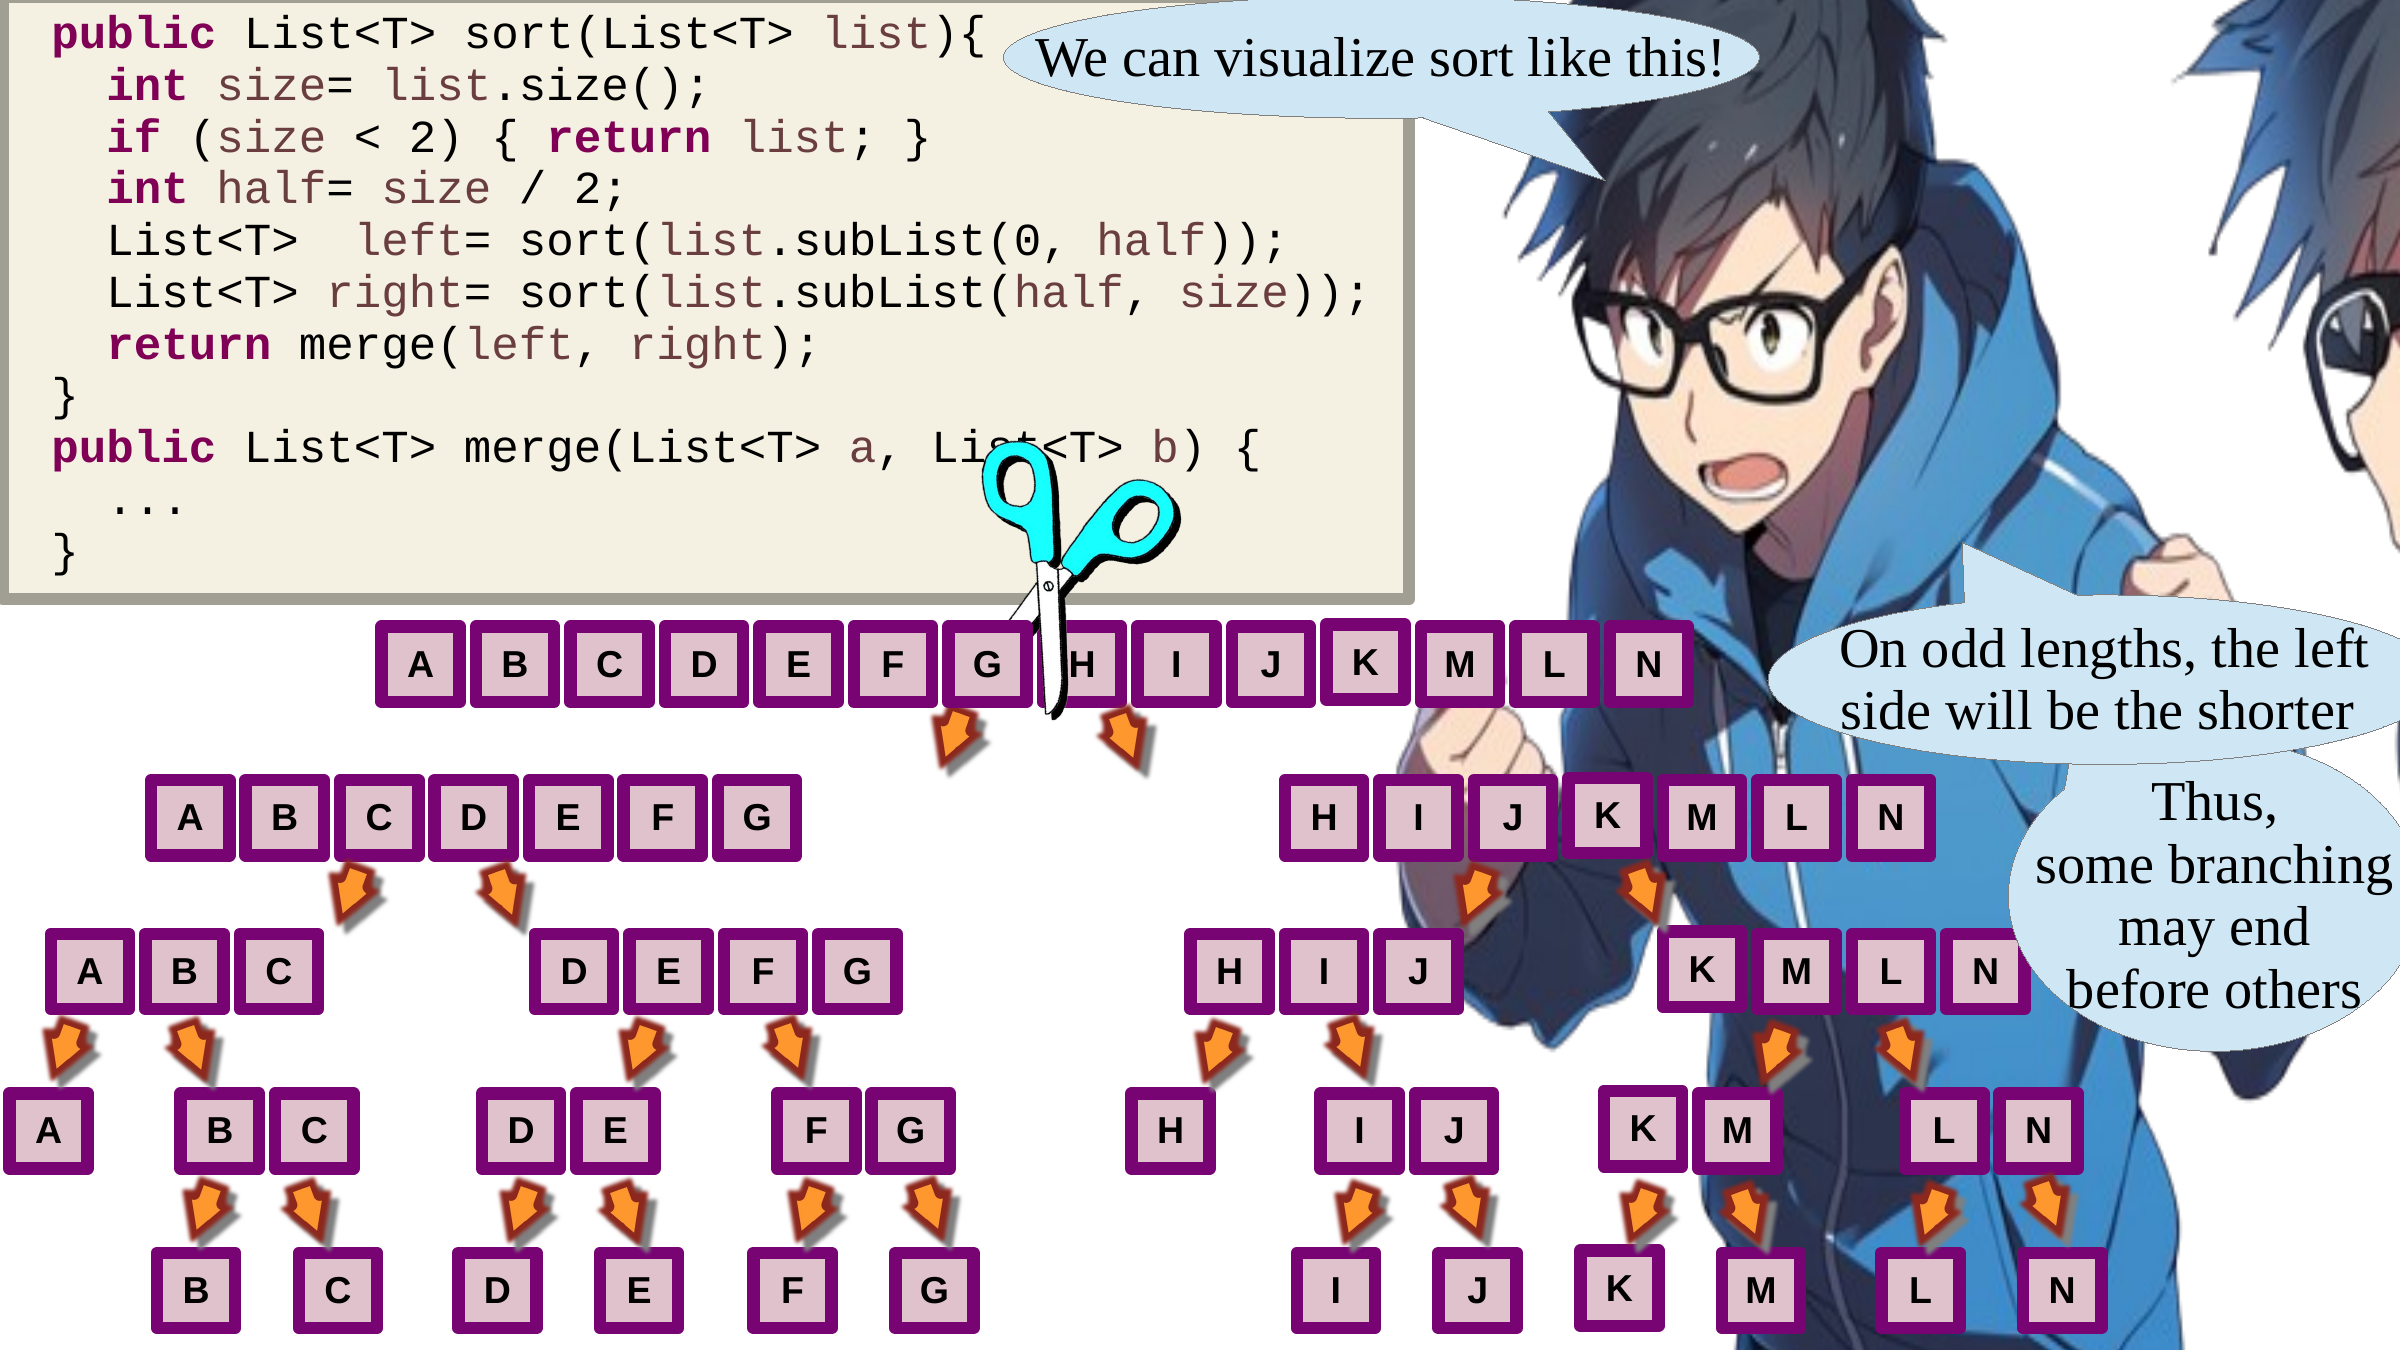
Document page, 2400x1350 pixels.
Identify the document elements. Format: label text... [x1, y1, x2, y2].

text_box N [1851, 780, 1931, 856]
text_box E [759, 626, 838, 702]
text_box G [895, 1252, 974, 1329]
text_box M [1698, 1093, 1777, 1169]
text_box H [1285, 780, 1364, 856]
text_box N [1999, 1093, 2078, 1169]
text_box [942, 713, 967, 752]
text_box E [576, 1093, 655, 1169]
text_box E [529, 780, 608, 856]
text_box F [853, 667, 933, 702]
text_box I [1296, 1252, 1375, 1329]
text_box [339, 871, 364, 910]
text_box [296, 1188, 321, 1227]
text_box N [2023, 1252, 2102, 1329]
text_box [1732, 1190, 1759, 1231]
text_box I [1285, 933, 1364, 1010]
text_box C [340, 780, 419, 856]
text_box [613, 1189, 638, 1228]
text_box D [458, 1252, 537, 1329]
text_box B [245, 780, 324, 856]
picture [1223, 0, 2400, 1350]
text_box H [1190, 933, 1269, 1010]
text_box [193, 1187, 218, 1226]
text_box B [157, 1252, 236, 1329]
text_box public List<T> sort(List<T> list){ int size= list.size(); if (size < 2) { return list; } int half= size / 2; List<T> left= sort(list.subList(0, half)); List<T> right= sort(list.subList(half, size)); return merge(left, right); } public List<T> merge(List<T> a, List<T> b) { ... } [2, 0, 1410, 599]
text_box [799, 1188, 824, 1227]
text_box H [1131, 1093, 1210, 1169]
text_box C [570, 626, 649, 702]
text_box [1337, 1023, 1365, 1064]
text_box M [1757, 933, 1836, 1010]
text_box [53, 1026, 78, 1065]
text_box E [600, 1252, 679, 1329]
text_box [1464, 871, 1490, 912]
text_box K [1603, 1091, 1683, 1167]
text_box [1344, 1189, 1371, 1230]
text_box G [818, 933, 897, 1010]
text_box E [629, 933, 708, 1010]
text_box On odd lengths, the left side will be the shorter [1767, 542, 2400, 765]
text_box L [1881, 1252, 1960, 1329]
text_box G [871, 1093, 950, 1169]
text_box J [1438, 1252, 1517, 1329]
text_box F [724, 933, 803, 1010]
text_box F [777, 1093, 856, 1169]
text_box We can visualize sort like this! [1003, 0, 1760, 181]
text_box [1454, 1184, 1481, 1225]
text_box C [275, 1093, 354, 1169]
text_box A [9, 1093, 88, 1169]
text_box I [1320, 1093, 1399, 1169]
text_box [1920, 1190, 1947, 1231]
text_box [1887, 1027, 1915, 1068]
text_box [490, 872, 515, 910]
text_box L [1905, 1093, 1984, 1169]
picture [846, 406, 1267, 770]
text_box D [434, 780, 513, 856]
text_box K [1326, 624, 1405, 700]
picture [2293, 721, 2400, 825]
text_box B [475, 626, 555, 702]
text_box A [151, 780, 230, 856]
text_box J [1379, 933, 1458, 1010]
text_box Thus, some branching may end before others [2008, 751, 2400, 1052]
text_box [916, 1186, 942, 1225]
text_box I [1379, 780, 1458, 856]
text_box B [145, 933, 224, 1010]
text_box D [481, 1093, 561, 1169]
text_box [510, 1188, 535, 1227]
text_box [1630, 869, 1657, 910]
text_box L [1515, 626, 1594, 702]
text_box A [381, 626, 460, 702]
text_box G [948, 626, 1027, 702]
text_box [1205, 1029, 1231, 1068]
text_box L [1757, 780, 1836, 856]
text_box [629, 1027, 654, 1066]
text_box [2033, 1182, 2060, 1223]
text_box M [1722, 1252, 1801, 1329]
text_box D [664, 626, 744, 702]
text_box J [1414, 1093, 1494, 1169]
text_box A [50, 933, 129, 1010]
text_box M [1662, 780, 1742, 856]
text_box C [298, 1252, 377, 1329]
text_box J [1474, 780, 1553, 856]
text_box L [1851, 933, 1931, 1010]
text_box [179, 1027, 205, 1066]
text_box [776, 1025, 802, 1064]
text_box N [1946, 933, 2025, 1010]
text_box D [535, 933, 614, 1010]
text_box F [753, 1252, 832, 1329]
text_box G [718, 780, 797, 856]
text_box K [1580, 1250, 1659, 1326]
text_box F [623, 780, 702, 856]
text_box K [1568, 777, 1647, 854]
text_box N [1609, 626, 1688, 702]
text_box K [1662, 931, 1742, 1007]
text_box [1763, 1029, 1790, 1070]
text_box J [1231, 626, 1311, 702]
text_box B [180, 1093, 259, 1169]
text_box [1630, 1189, 1656, 1230]
text_box M [1420, 626, 1499, 702]
text_box C [239, 933, 318, 1010]
